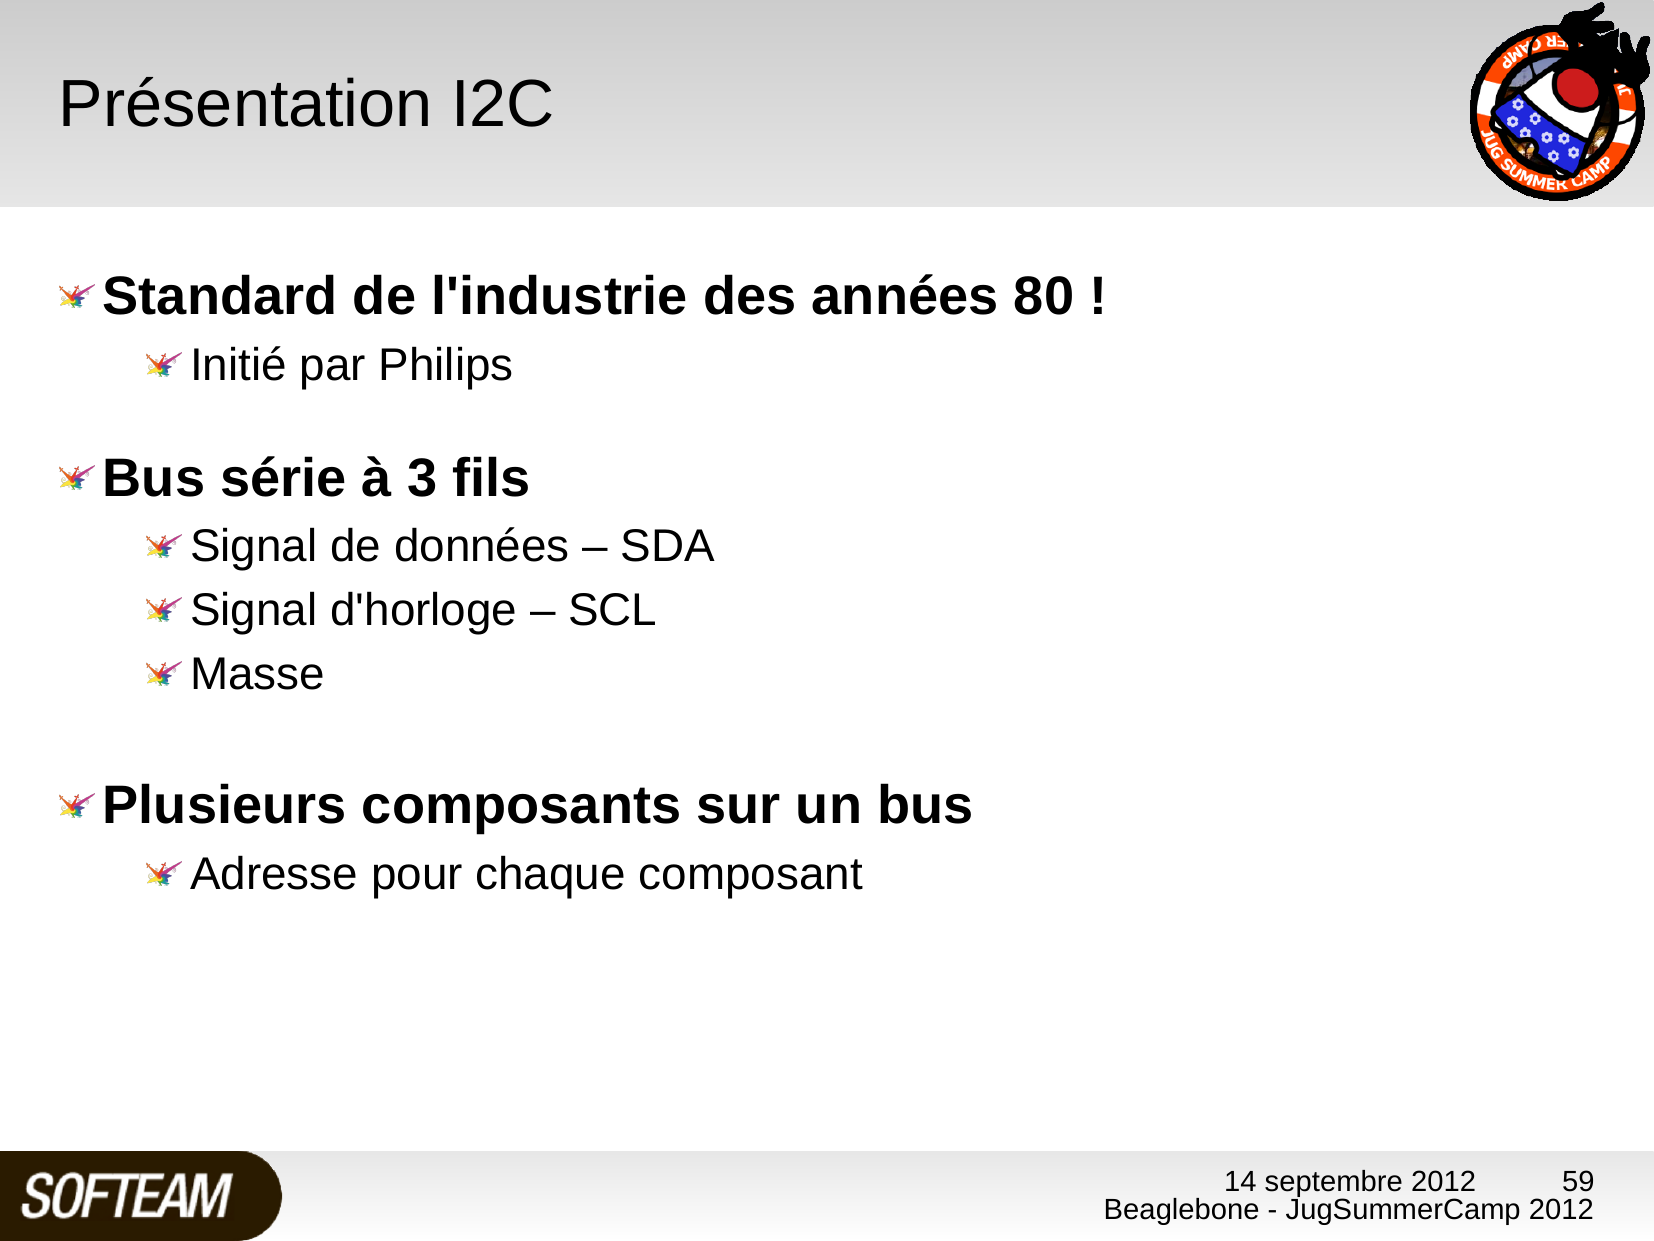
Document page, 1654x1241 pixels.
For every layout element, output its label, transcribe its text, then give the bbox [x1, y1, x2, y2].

title Présentation I2C [59, 29, 1359, 178]
list Standard de l'industrie des années 80 ! Initié par Philips Bus série à 3 fils Signal de données – SDA Signal d'horloge – SCL Masse Plusieurs composants sur un bus Adresse pour chaque composant [59, 265, 1595, 1152]
picture [1465, 0, 1654, 207]
picture [0, 1151, 286, 1241]
